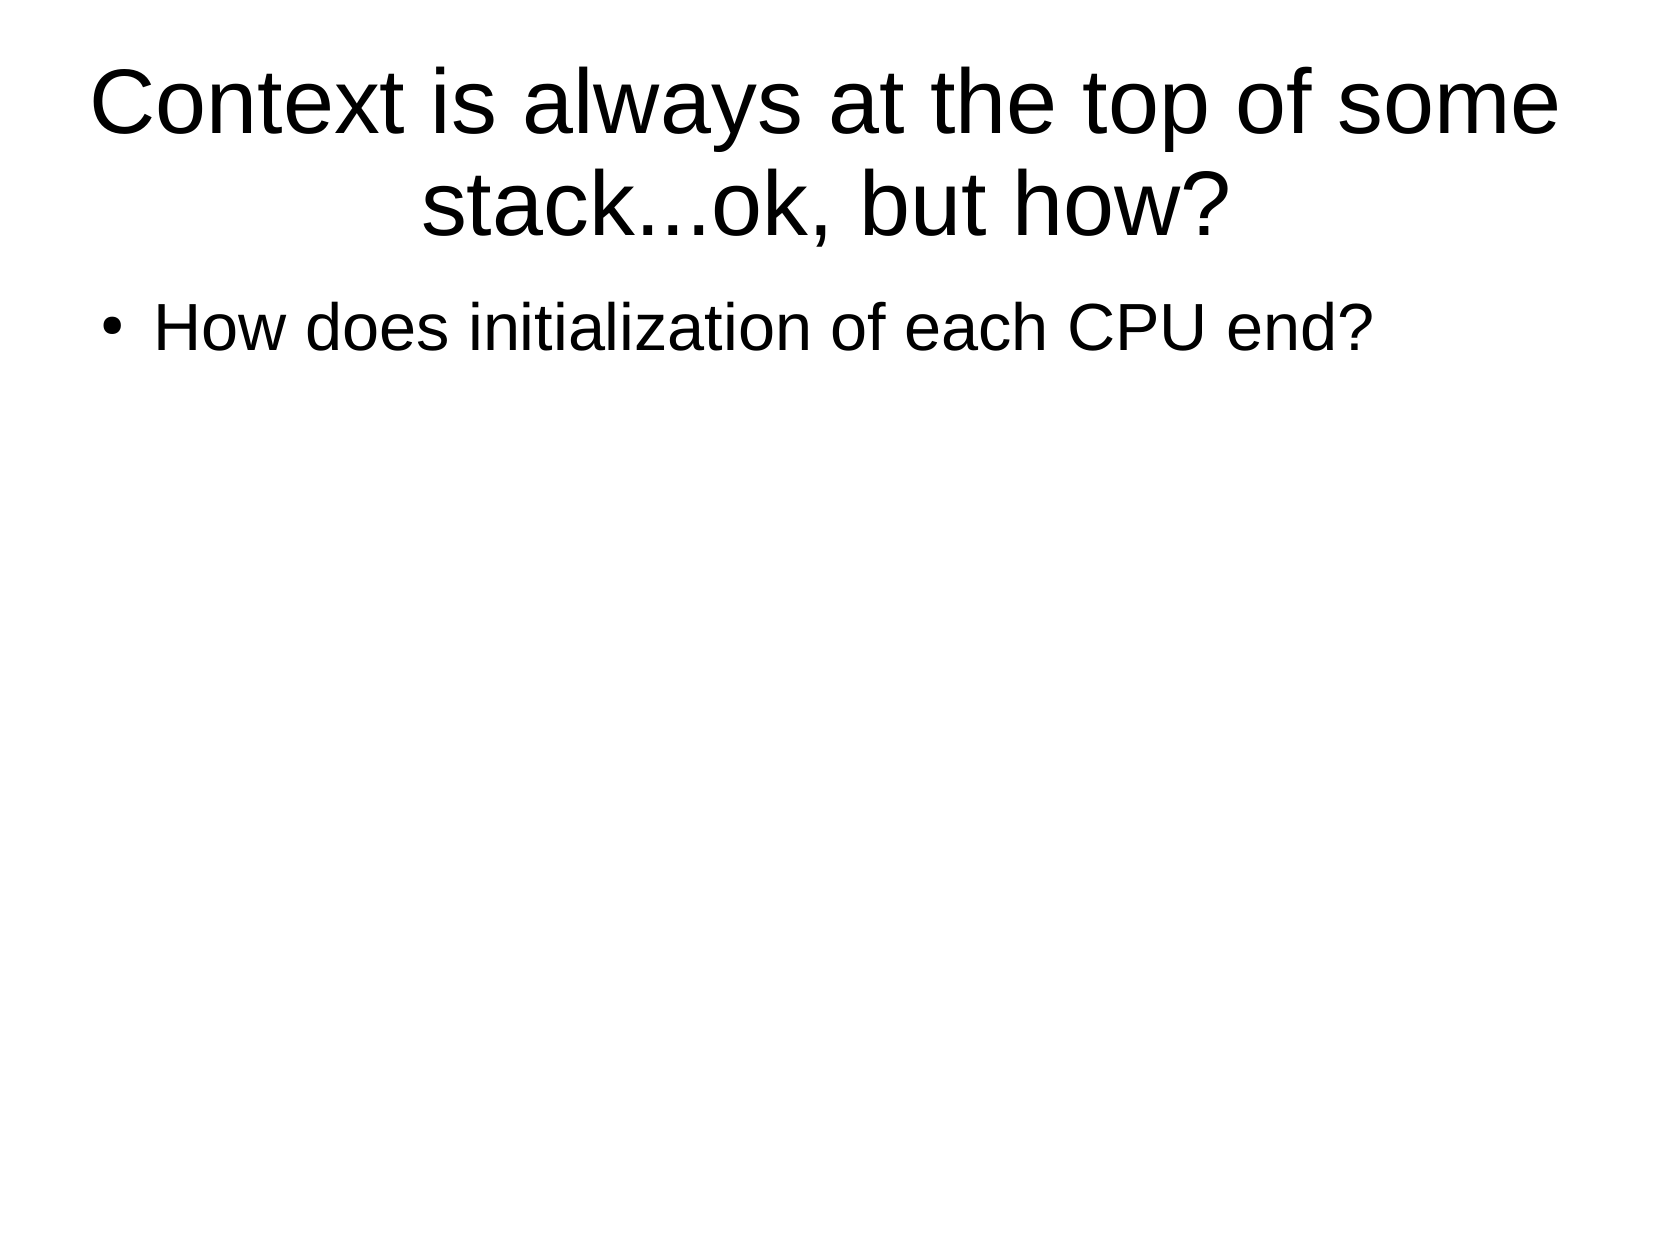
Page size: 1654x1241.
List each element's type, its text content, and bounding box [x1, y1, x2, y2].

title Context is always at the top of some stack...ok, but how? [82, 49, 1571, 257]
list How does initialization of each CPU end? [82, 290, 1571, 1010]
